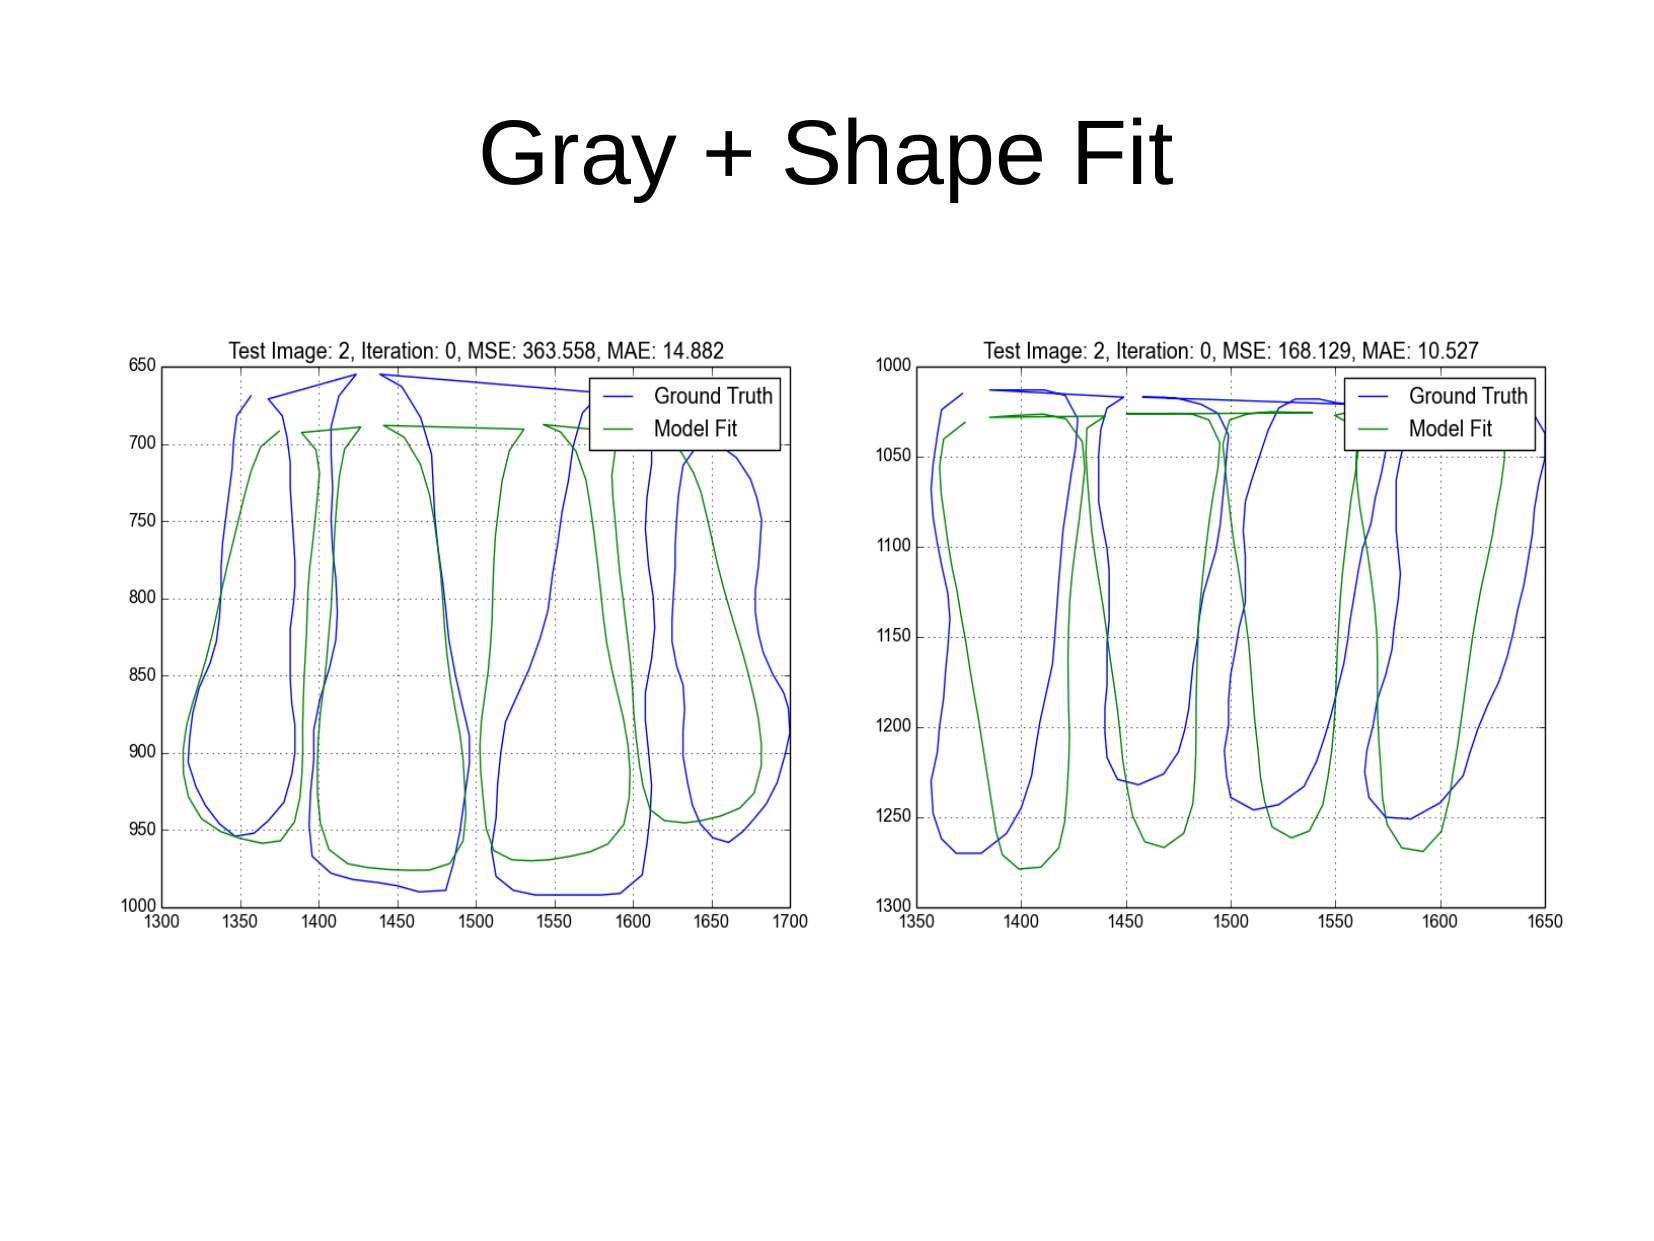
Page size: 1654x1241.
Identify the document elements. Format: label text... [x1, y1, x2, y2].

title Gray + Shape Fit [82, 49, 1571, 257]
picture [60, 299, 1626, 976]
